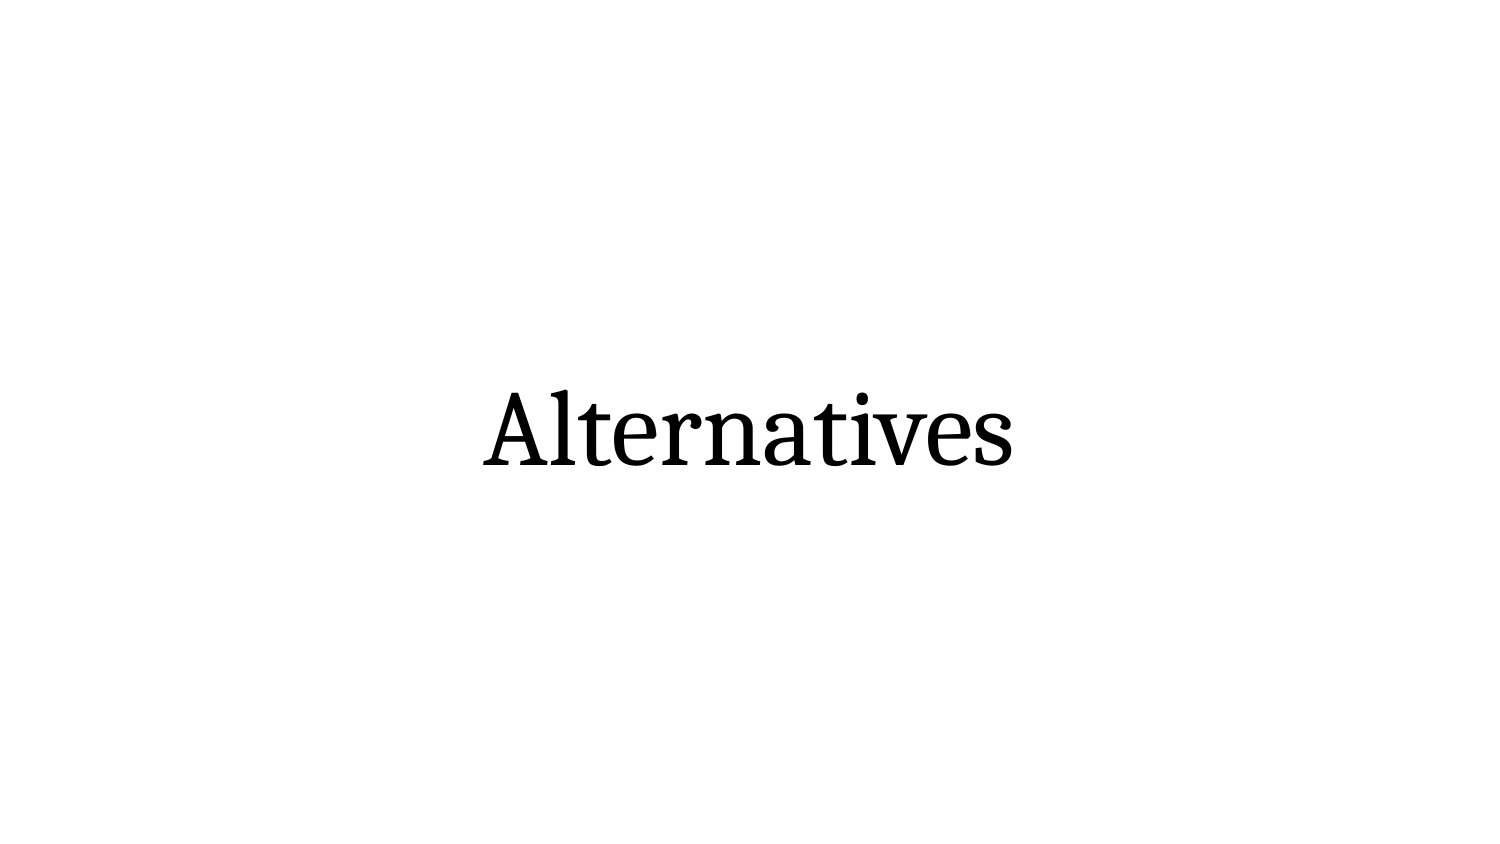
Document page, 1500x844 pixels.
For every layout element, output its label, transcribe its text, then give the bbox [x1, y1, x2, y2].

title Alternatives [51, 352, 1449, 491]
